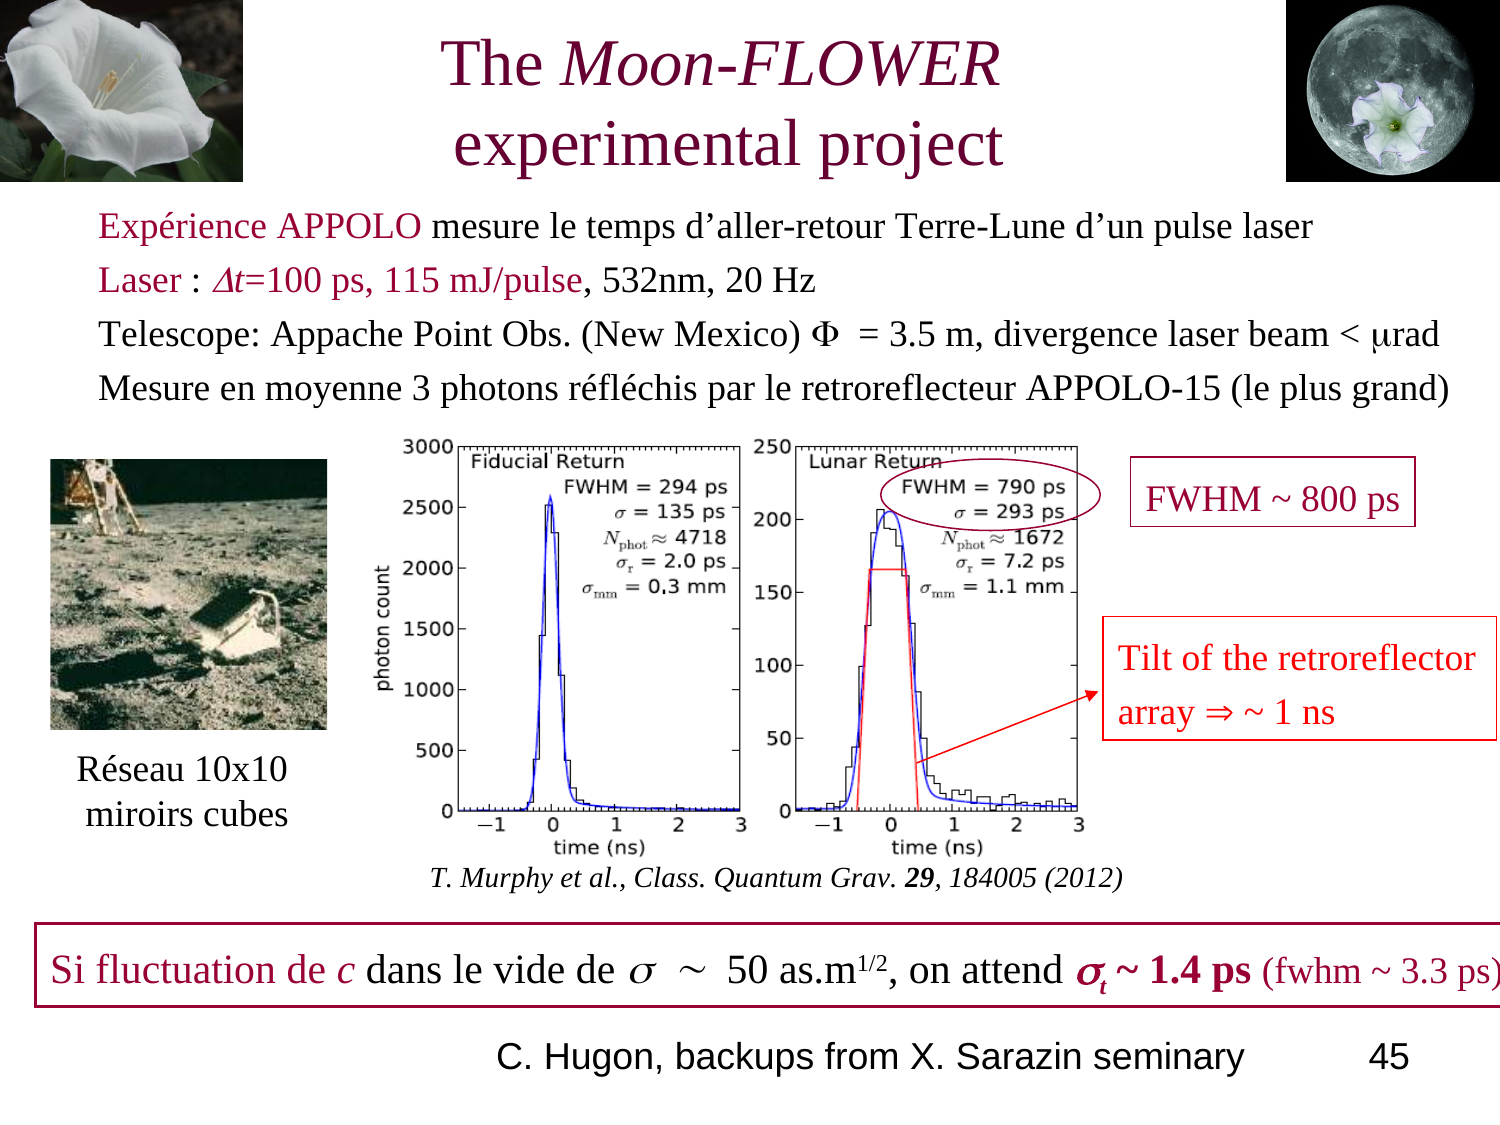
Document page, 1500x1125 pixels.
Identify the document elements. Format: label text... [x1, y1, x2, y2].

text_box Tilt of the retroreflector array  ~ 1 ns [1103, 616, 1497, 741]
picture [1286, 0, 1500, 183]
picture [360, 435, 1090, 866]
text_box FWHM ~ 800 ps [1130, 457, 1416, 527]
text_box T. Murphy et al., Class. Quantum Grav. 29, 184005 (2012) [414, 843, 1139, 901]
text_box The Moon-FLOWER experimental project [425, 11, 1034, 184]
text_box Expérience APPOLO mesure le temps d’aller-retour Terre-Lune d’un pulse laser Laser : t=100 ps, 115 mJ/pulse, 532nm, 20 Hz Telescope: Appache Point Obs. (New Mexico) = 3.5 m, divergence laser beam < rad Mesure en moyenne 3 photons réfléchis par le retroreflecteur APPOLO-15 (le plus grand) [83, 184, 1466, 416]
picture [0, 0, 243, 182]
picture [882, 460, 1090, 529]
picture [50, 459, 328, 730]
text_box Réseau 10x10 miroirs cubes [61, 736, 313, 842]
text_box Si fluctuation de c dans le vide de 50 as.m1/2, on attend t ~ 1.4 ps (fwhm ~ 3.3 ps) [35, 923, 1500, 1007]
